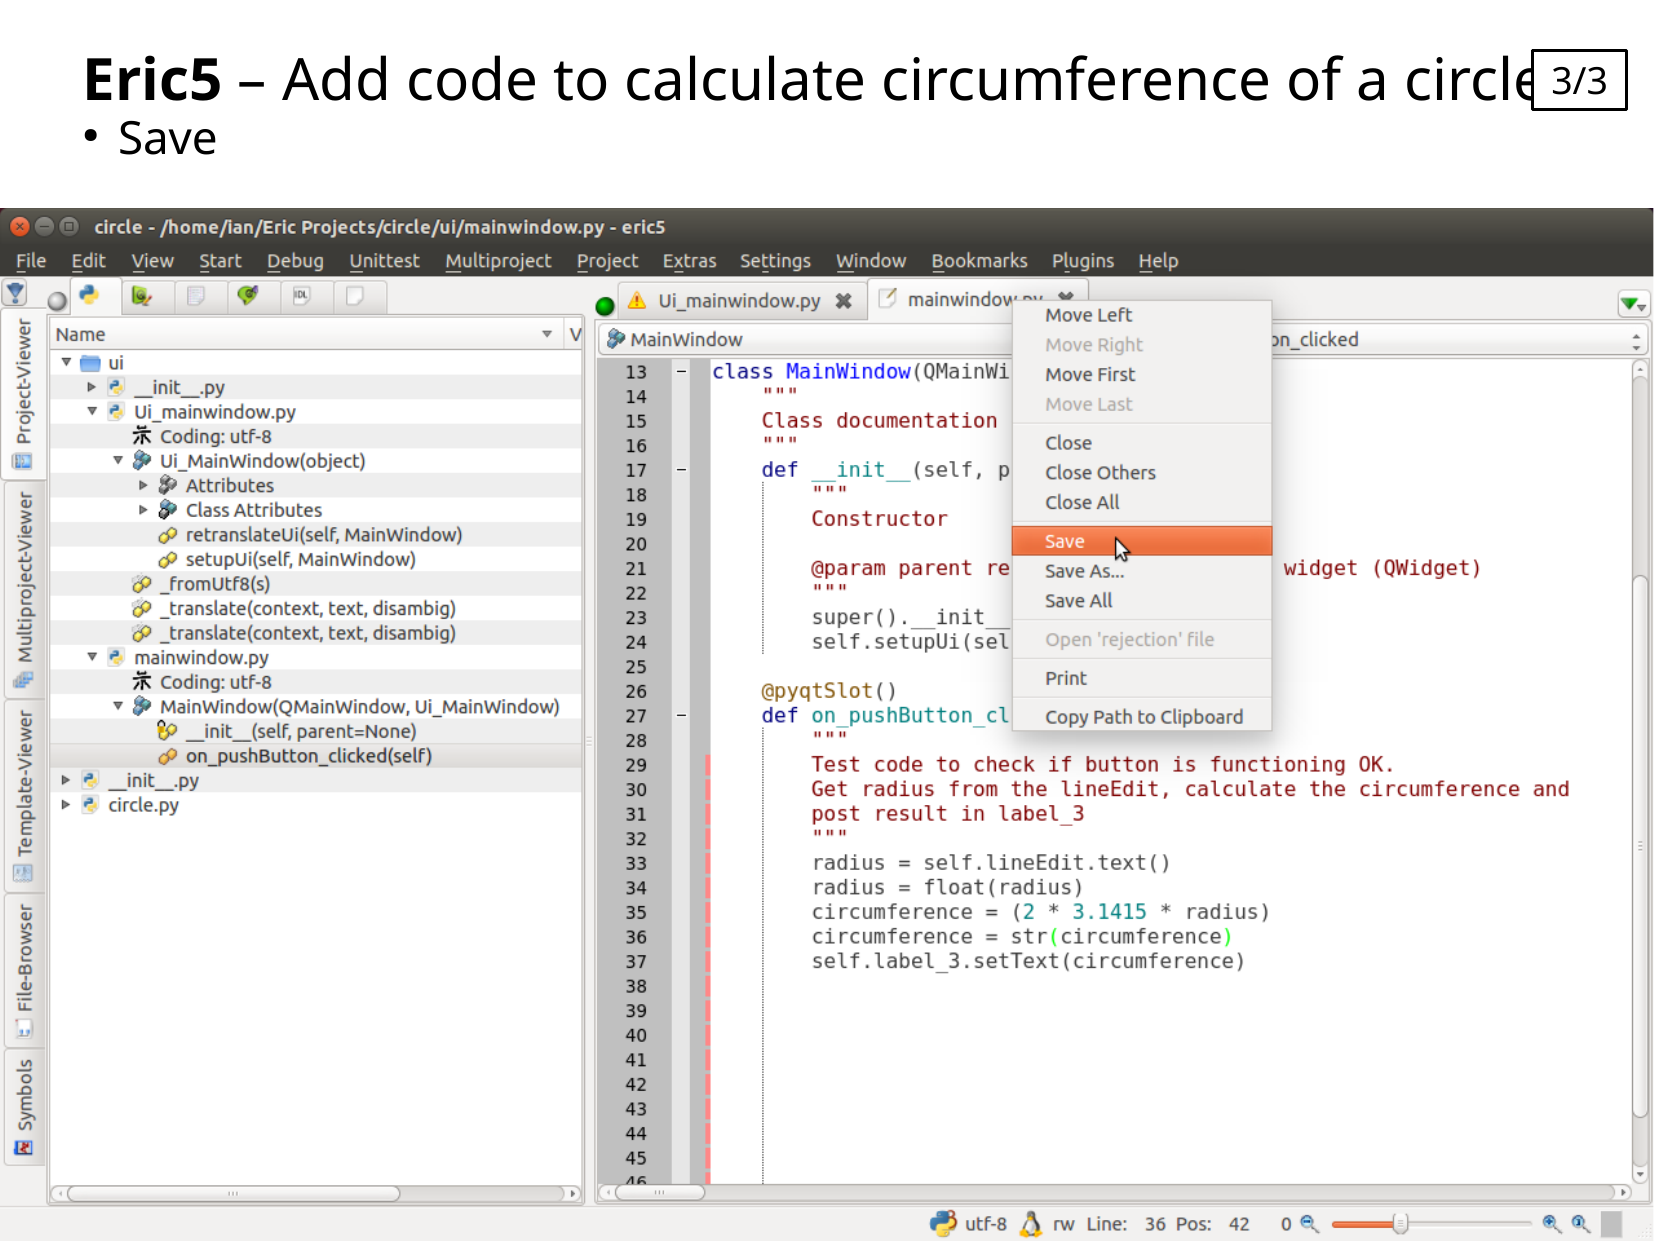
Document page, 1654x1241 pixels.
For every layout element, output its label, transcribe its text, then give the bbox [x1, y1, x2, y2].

title Eric5 – Add code to calculate circumference of a circle [82, 39, 1571, 94]
picture [0, 208, 1654, 1241]
text_box 3/3 [1532, 50, 1627, 110]
text_box Save [82, 94, 1571, 180]
